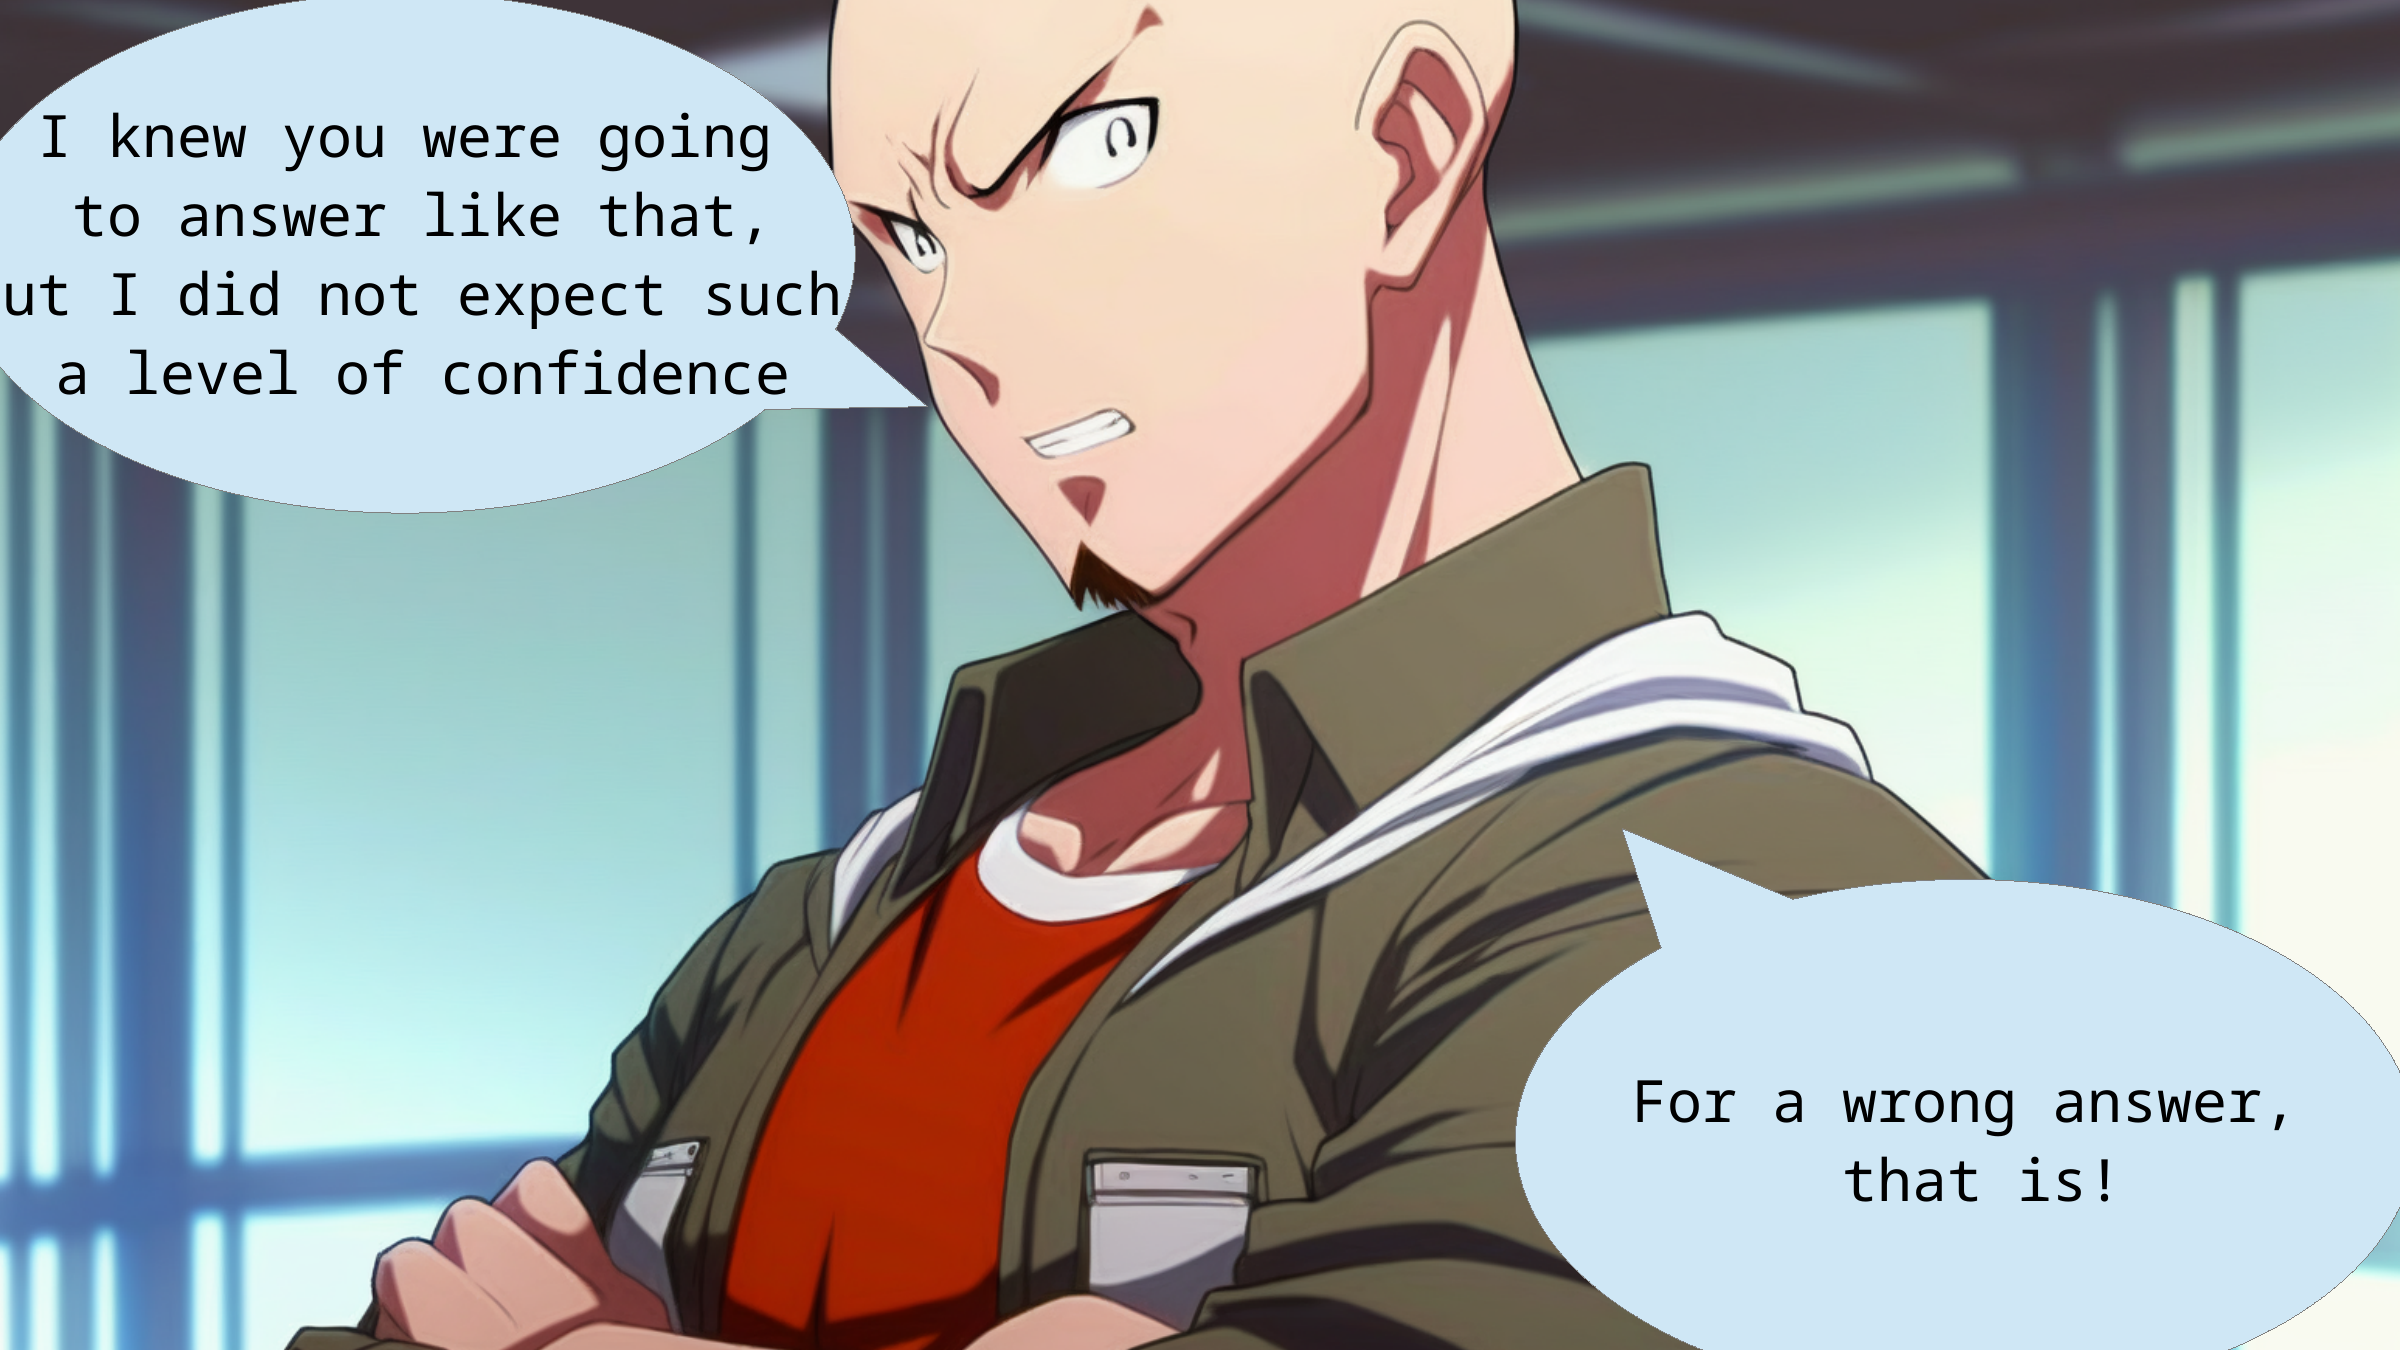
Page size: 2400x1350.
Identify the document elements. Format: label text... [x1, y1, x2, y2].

picture [0, 0, 2400, 1350]
text_box I knew you were going to answer like that, but I did not expect such a level of confidence [0, 0, 928, 514]
text_box For a wrong answer, that is! [1515, 828, 2400, 1350]
picture [2231, 1209, 2400, 1350]
picture [0, 0, 298, 139]
